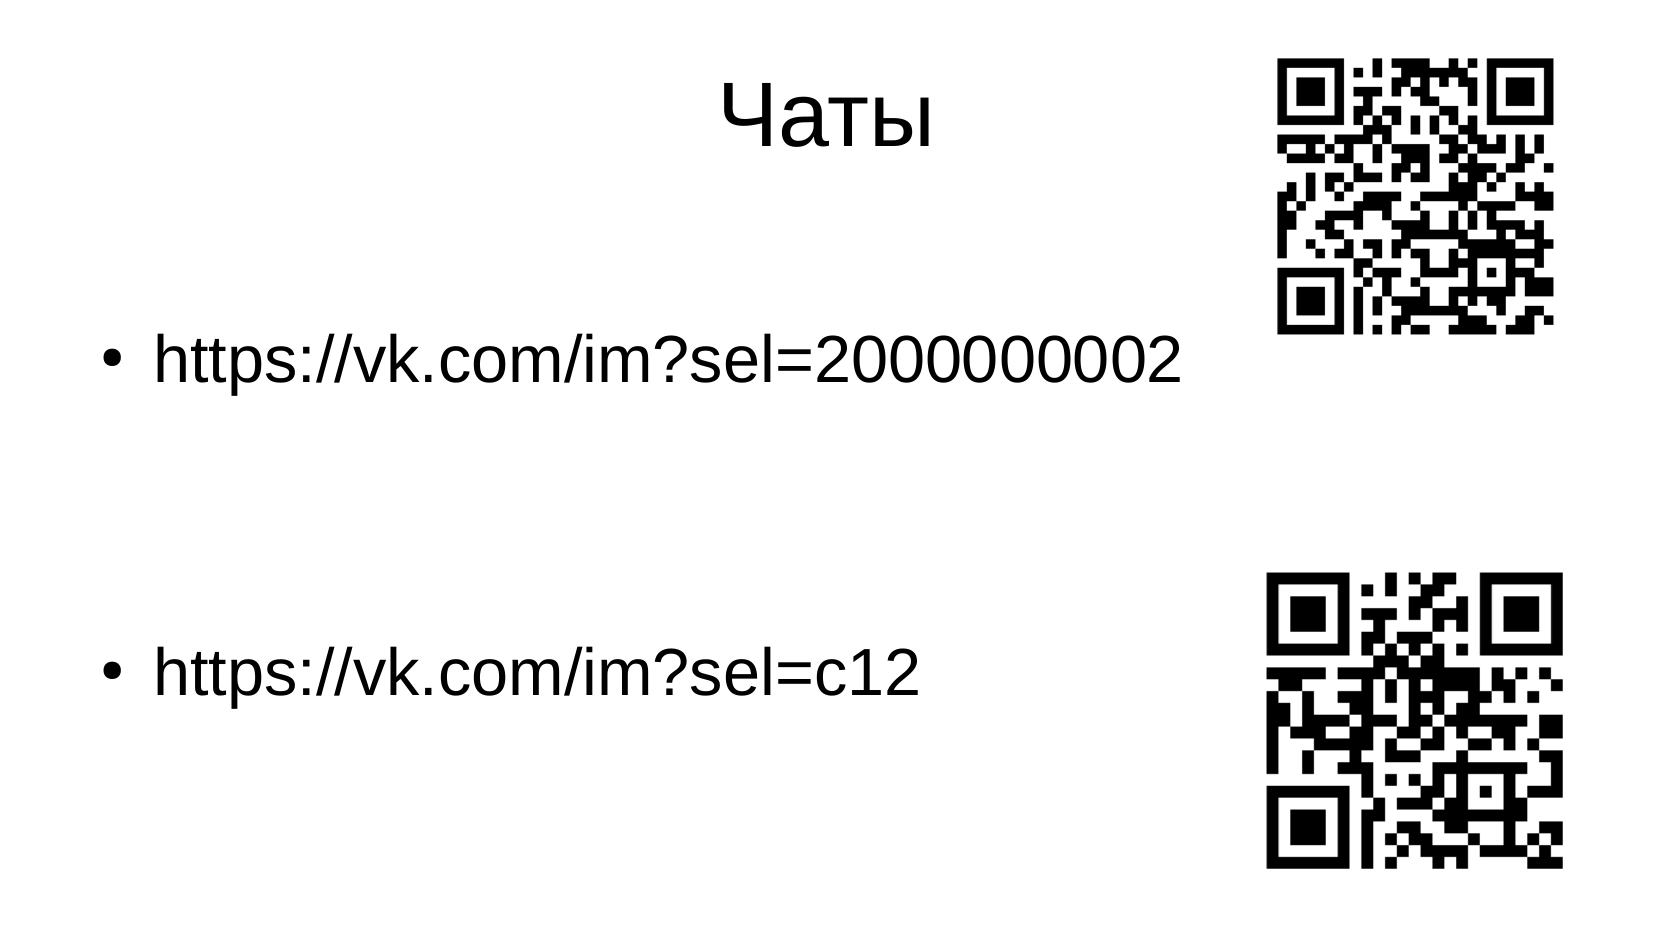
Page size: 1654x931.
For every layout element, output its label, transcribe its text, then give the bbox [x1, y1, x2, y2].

picture [1237, 18, 1594, 376]
title Чаты [82, 37, 1237, 193]
list https://vk.com/im?sel=2000000002 https://vk.com/im?sel=c12 [82, 217, 1201, 758]
picture [1218, 524, 1613, 919]
